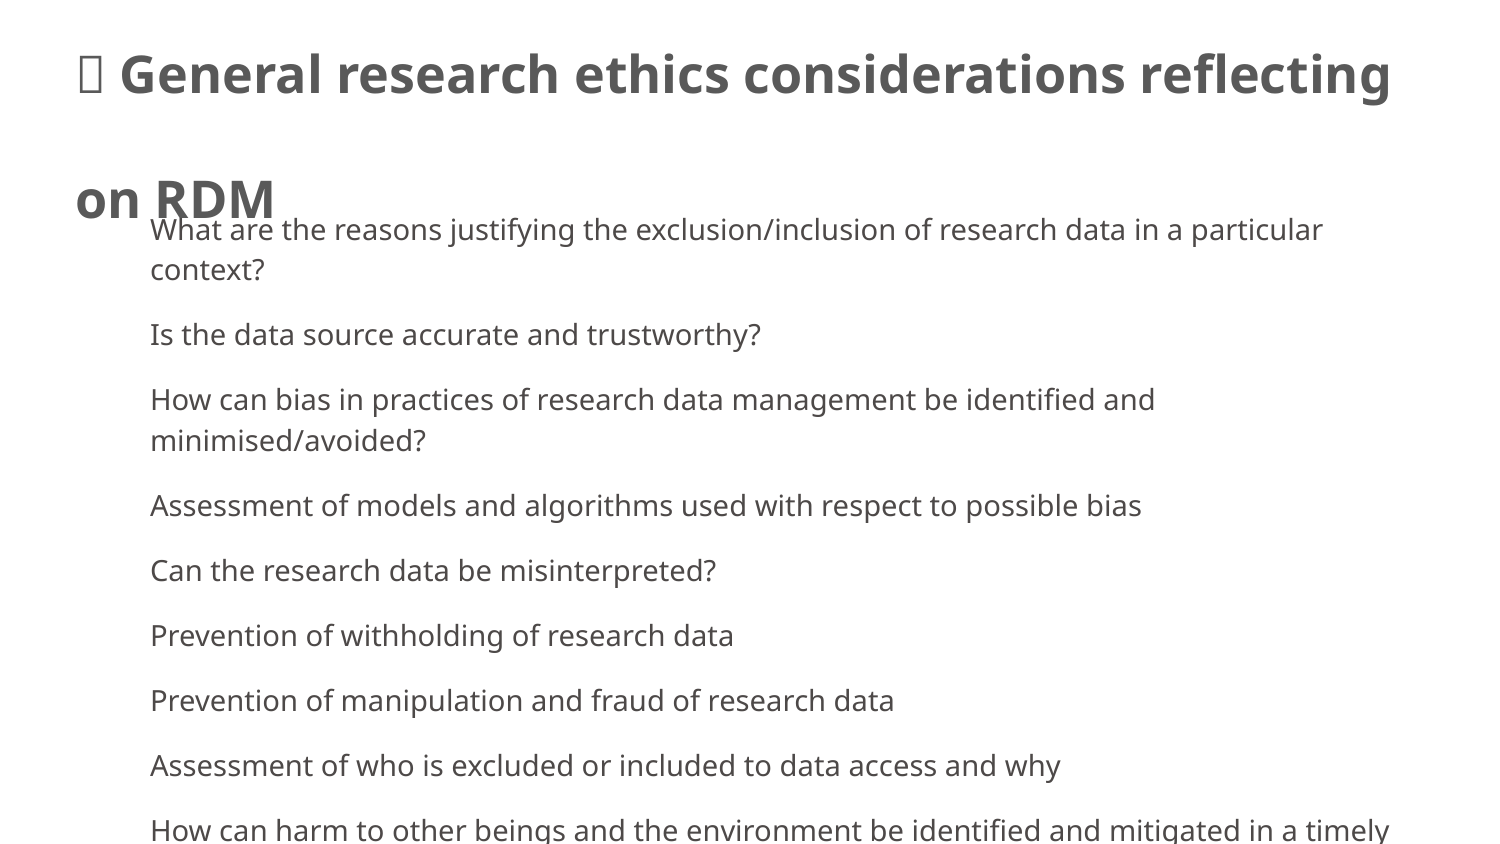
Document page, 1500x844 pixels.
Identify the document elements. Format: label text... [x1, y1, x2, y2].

list What are the reasons justifying the exclusion/inclusion of research data in a particular context? Is the data source accurate and trustworthy? How can bias in practices of research data management be identified and minimised/avoided? Assessment of models and algorithms used with respect to possible bias Can the research data be misinterpreted? Prevention of withholding of research data Prevention of manipulation and fraud of research data Assessment of who is excluded or included to data access and why How can harm to other beings and the environment be identified and mitigated in a timely manner? [75, 197, 1425, 687]
title 🔬 General research ethics considerations reflecting on RDM [75, 33, 1425, 175]
